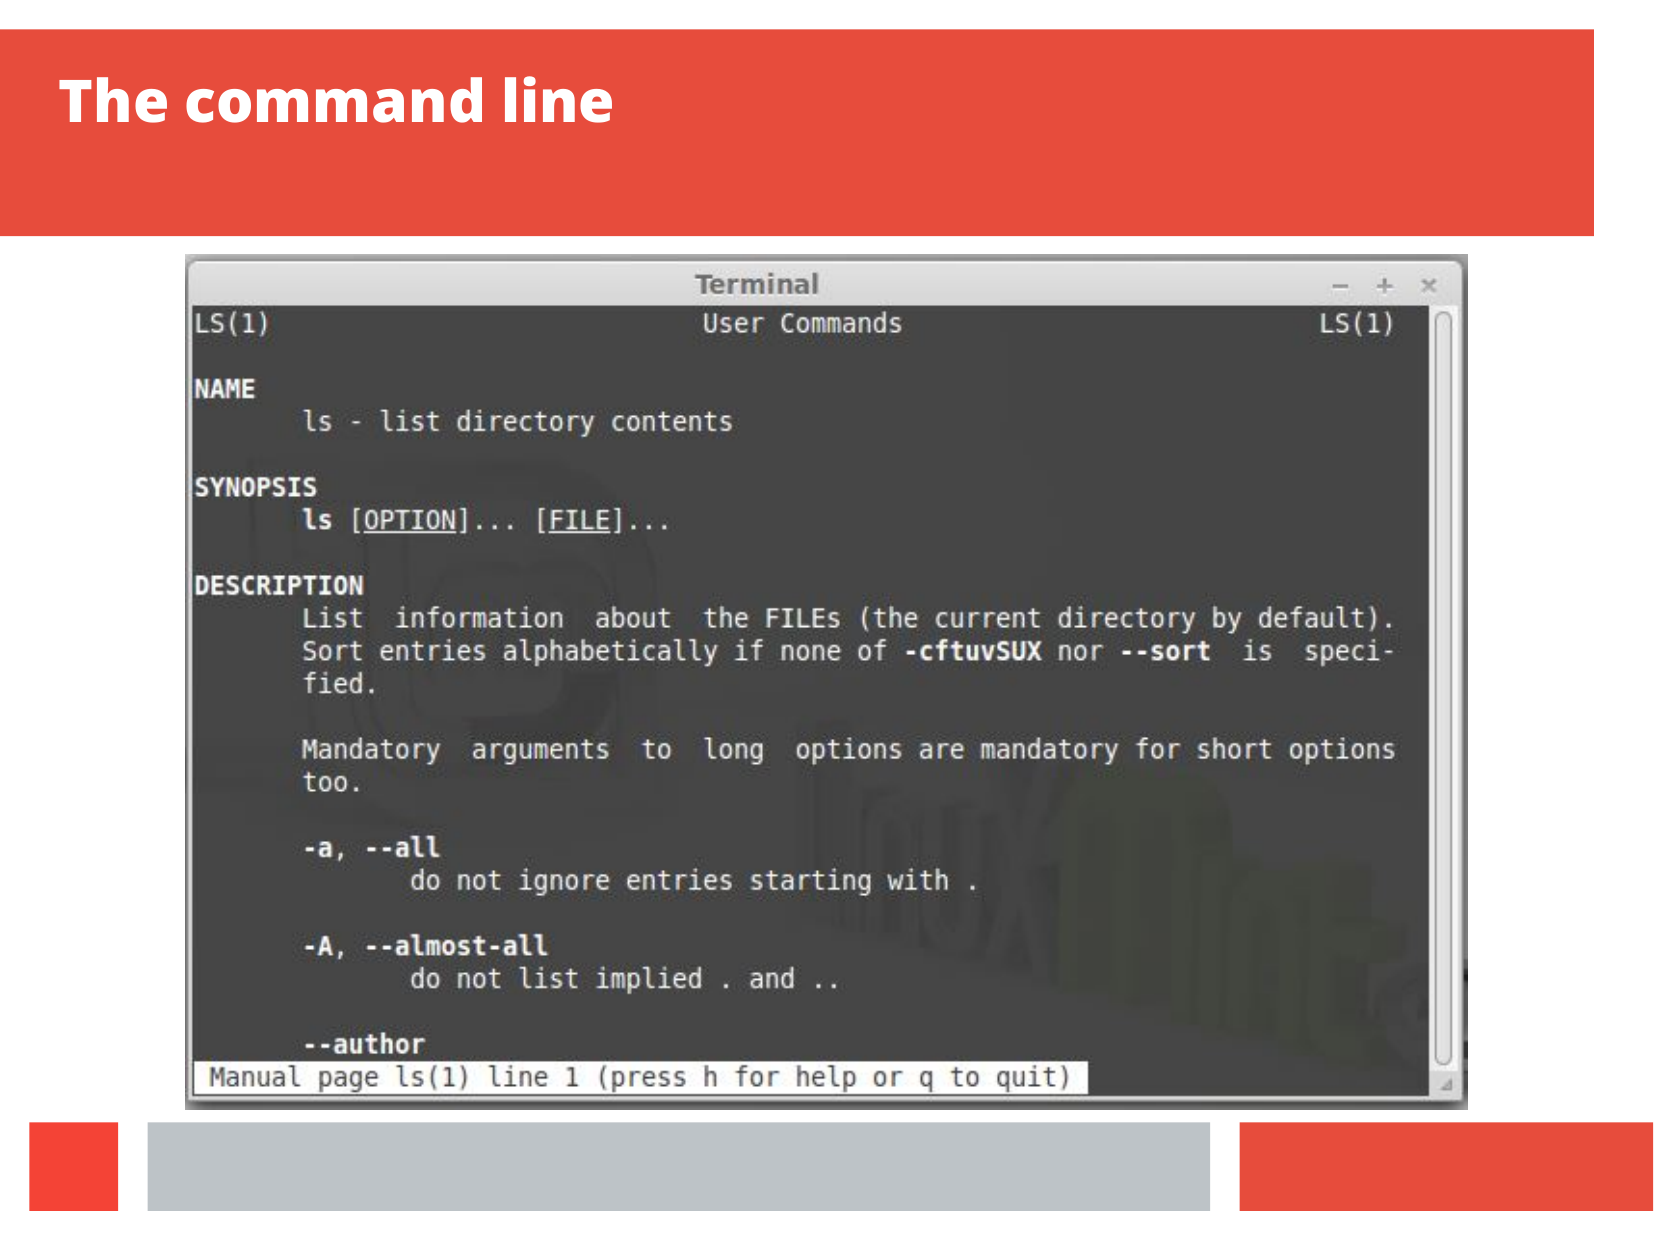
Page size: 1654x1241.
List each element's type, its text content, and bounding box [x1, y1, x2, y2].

picture [185, 254, 1468, 1111]
title The command line [58, 59, 1594, 136]
